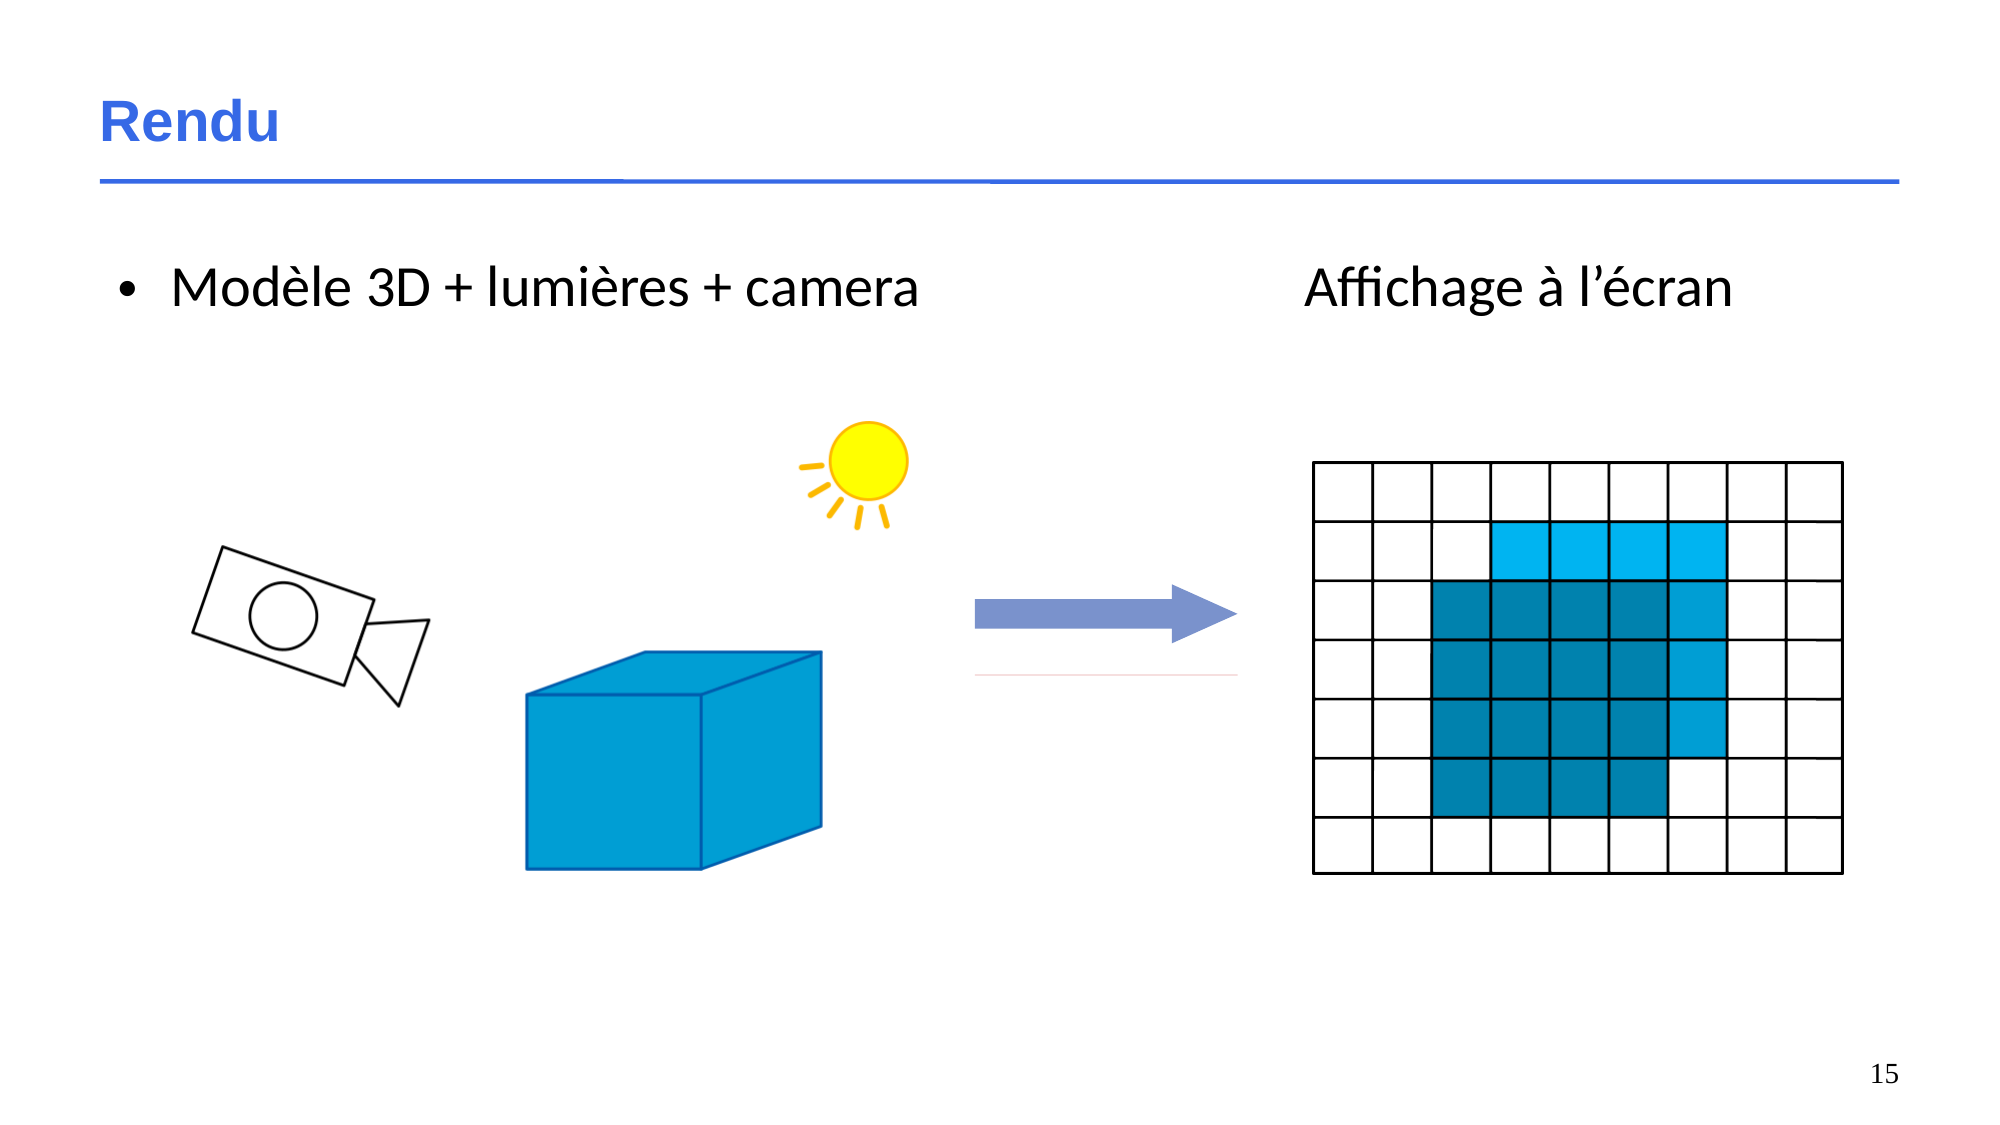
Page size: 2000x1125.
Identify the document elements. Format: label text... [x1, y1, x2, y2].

title Rendu [99, 27, 1900, 215]
picture [1312, 461, 1844, 875]
picture [150, 394, 1021, 938]
text_box [974, 584, 1238, 644]
list Modèle 3D + lumières + camera Affichage à l’écran [99, 263, 1900, 976]
